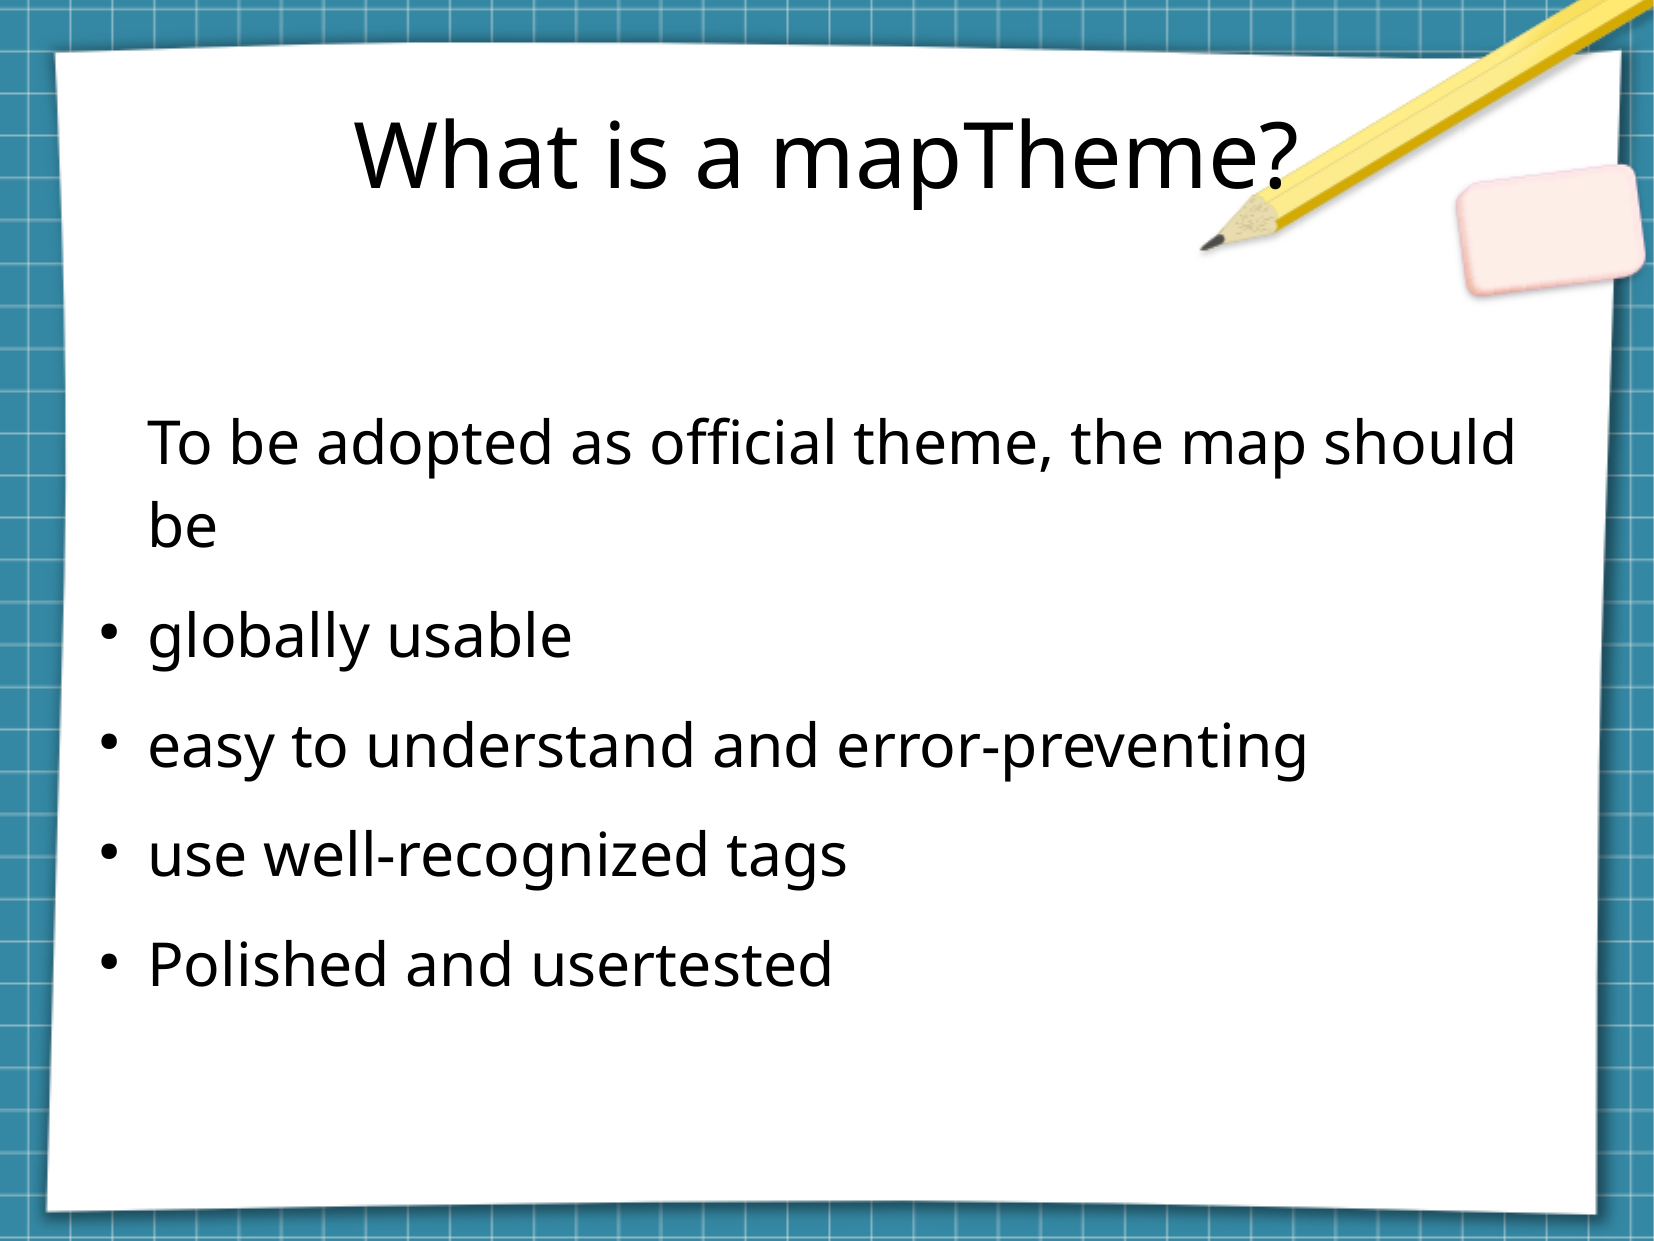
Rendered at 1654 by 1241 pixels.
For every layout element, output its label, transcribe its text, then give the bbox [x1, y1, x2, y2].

list To be adopted as official theme, the map should be globally usable easy to understand and error-preventing use well-recognized tags Polished and usertested [82, 290, 1571, 1010]
picture [0, 0, 1654, 1241]
title What is a mapTheme? [82, 49, 1571, 257]
